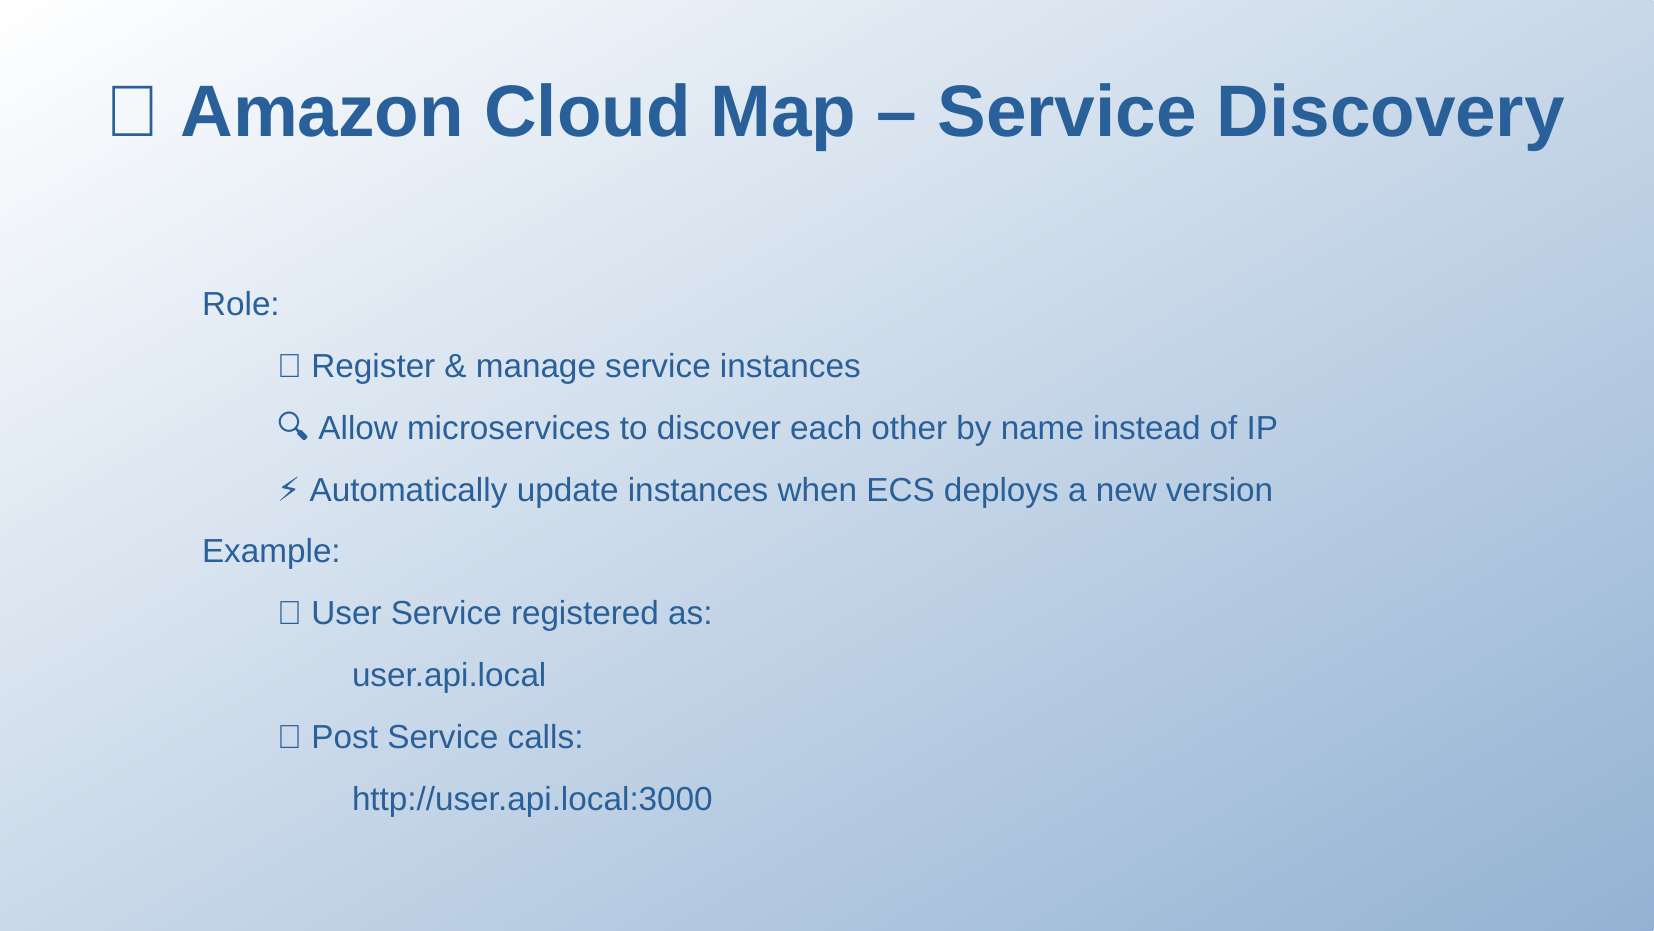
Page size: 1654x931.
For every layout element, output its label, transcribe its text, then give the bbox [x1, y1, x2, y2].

text_box 🌐 Amazon Cloud Map – Service Discovery [90, 63, 1654, 188]
text_box Role: 📝 Register & manage service instances 🔍 Allow microservices to discover each other by name instead of IP ⚡ Automatically update instances when ECS deploys a new version Example: 👤 User Service registered as: user.api.local 📝 Post Service calls: http://user.api.local:3000 [187, 278, 1388, 887]
